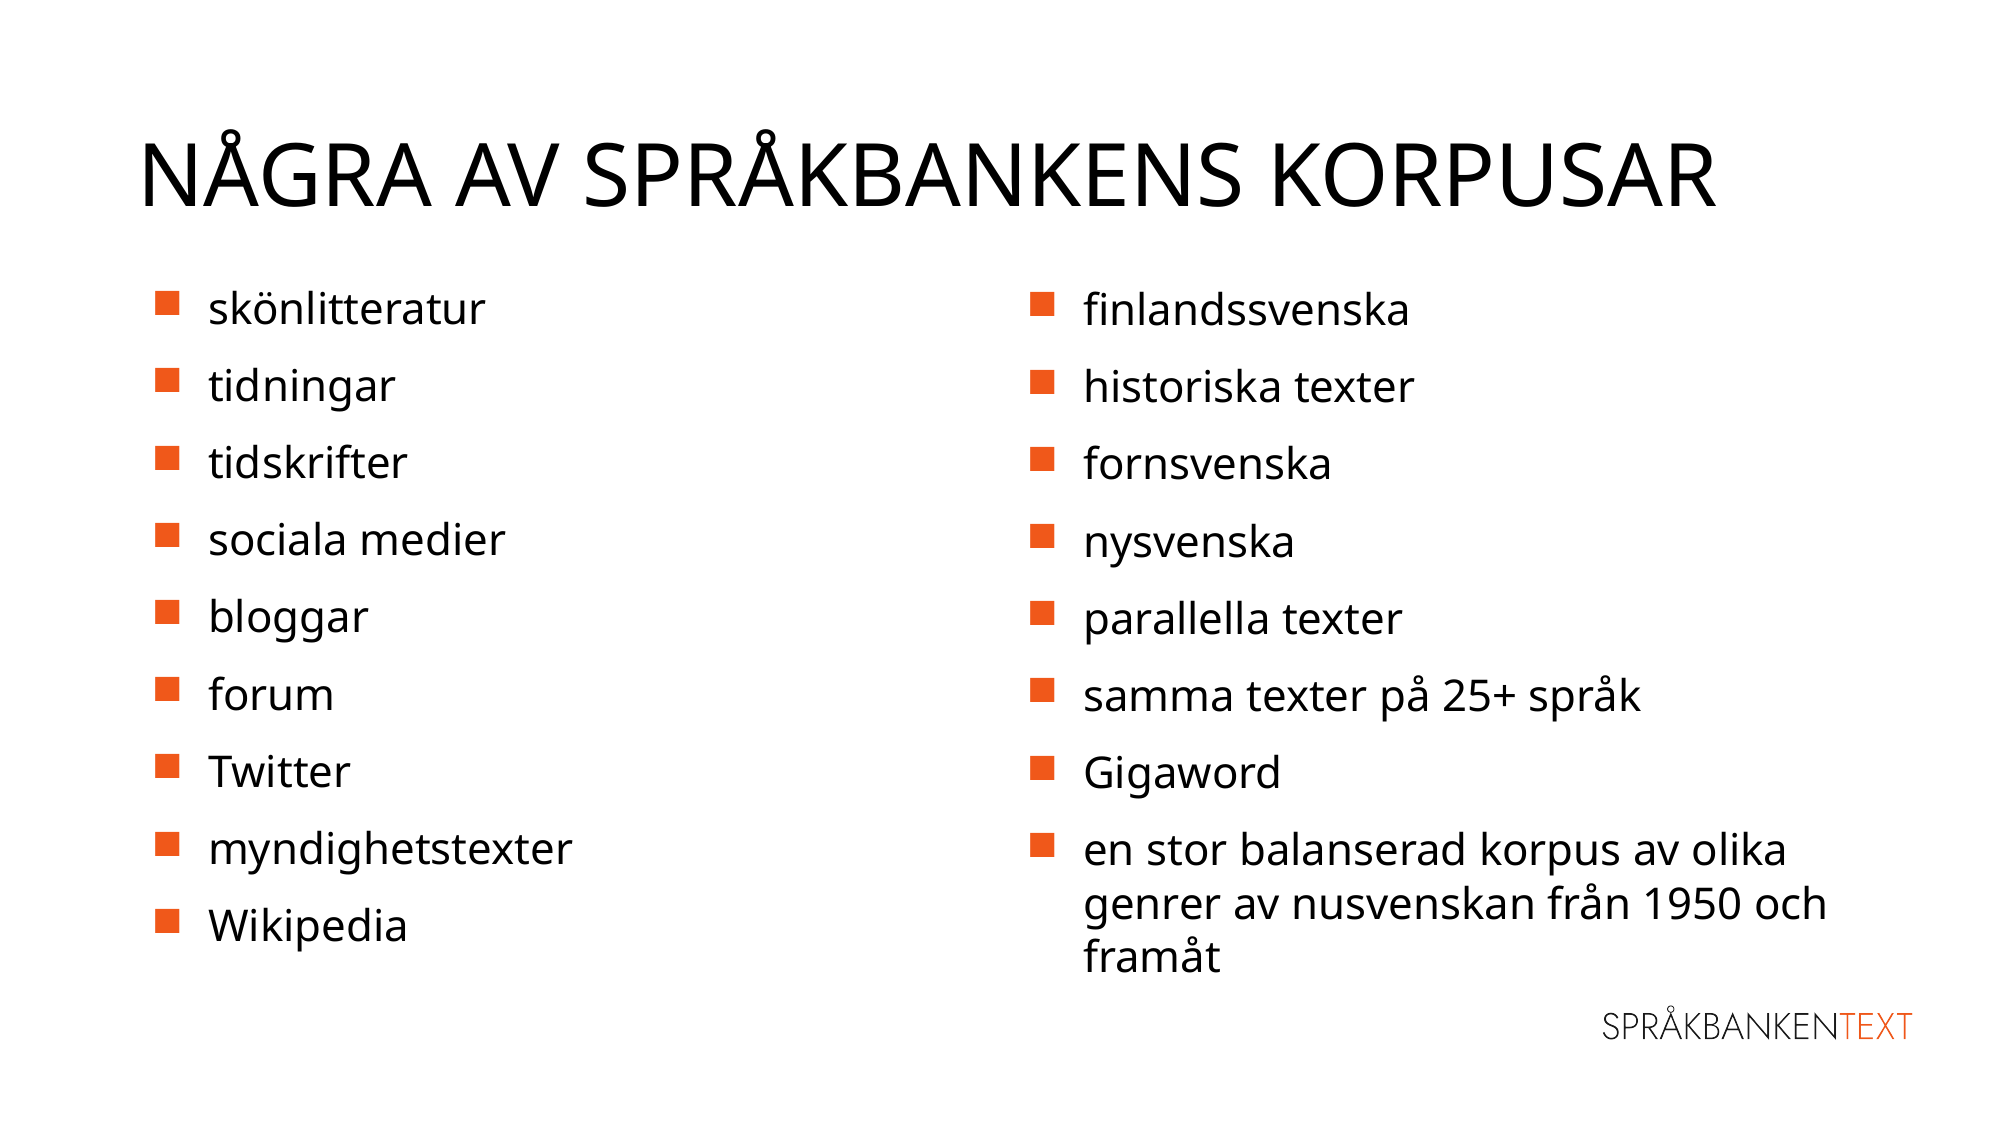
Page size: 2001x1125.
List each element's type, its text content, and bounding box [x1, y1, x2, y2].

list skönlitteratur tidningar tidskrifter sociala medier bloggar forum Twitter myndighetstexter Wikipedia [137, 281, 988, 1025]
picture [1600, 998, 1959, 1125]
list finlandssvenska historiska texter fornsvenska nysvenska parallella texter samma texter på 25+ språk Gigaword en stor balanserad korpus av olika genrer av nusvenskan från 1950 och framåt [1012, 282, 1863, 960]
title Några av Språkbankens korpusar [137, 109, 1863, 236]
